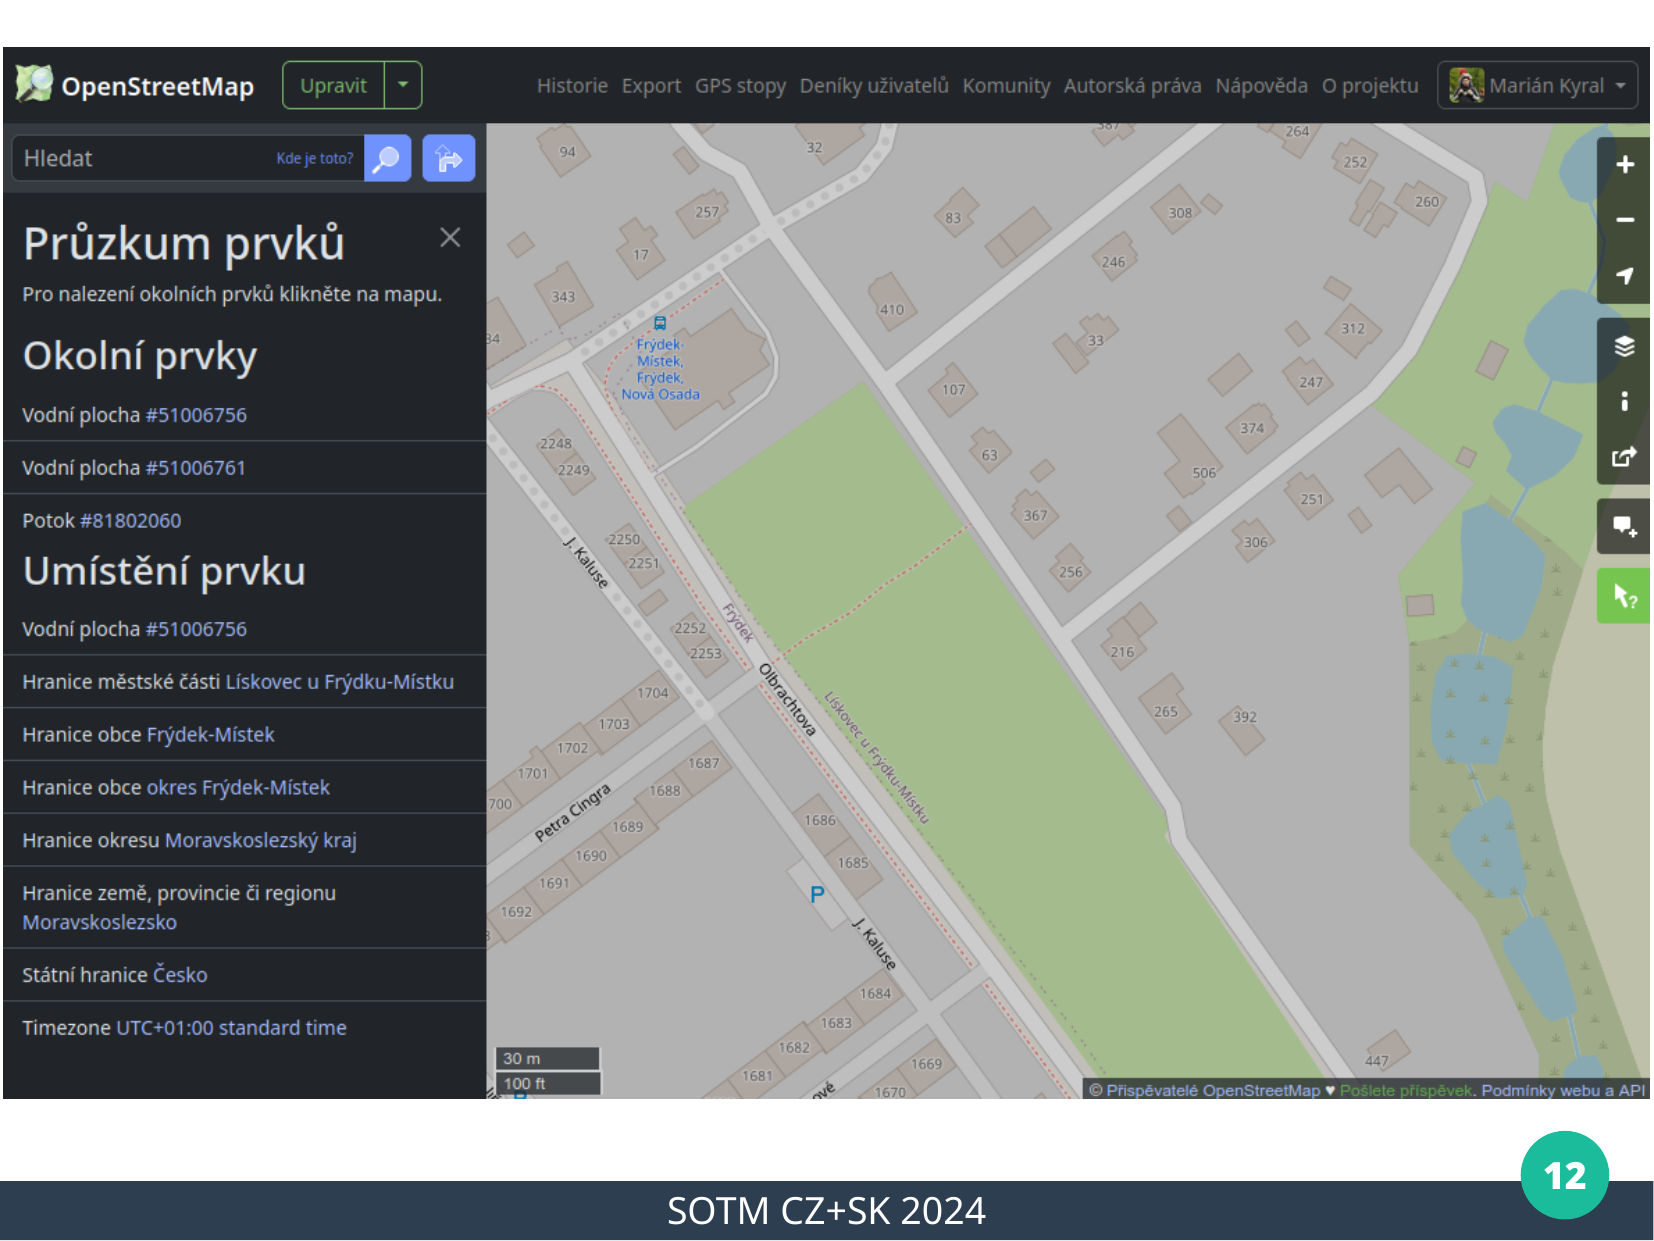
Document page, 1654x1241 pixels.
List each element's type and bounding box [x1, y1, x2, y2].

picture [3, 47, 1650, 1099]
